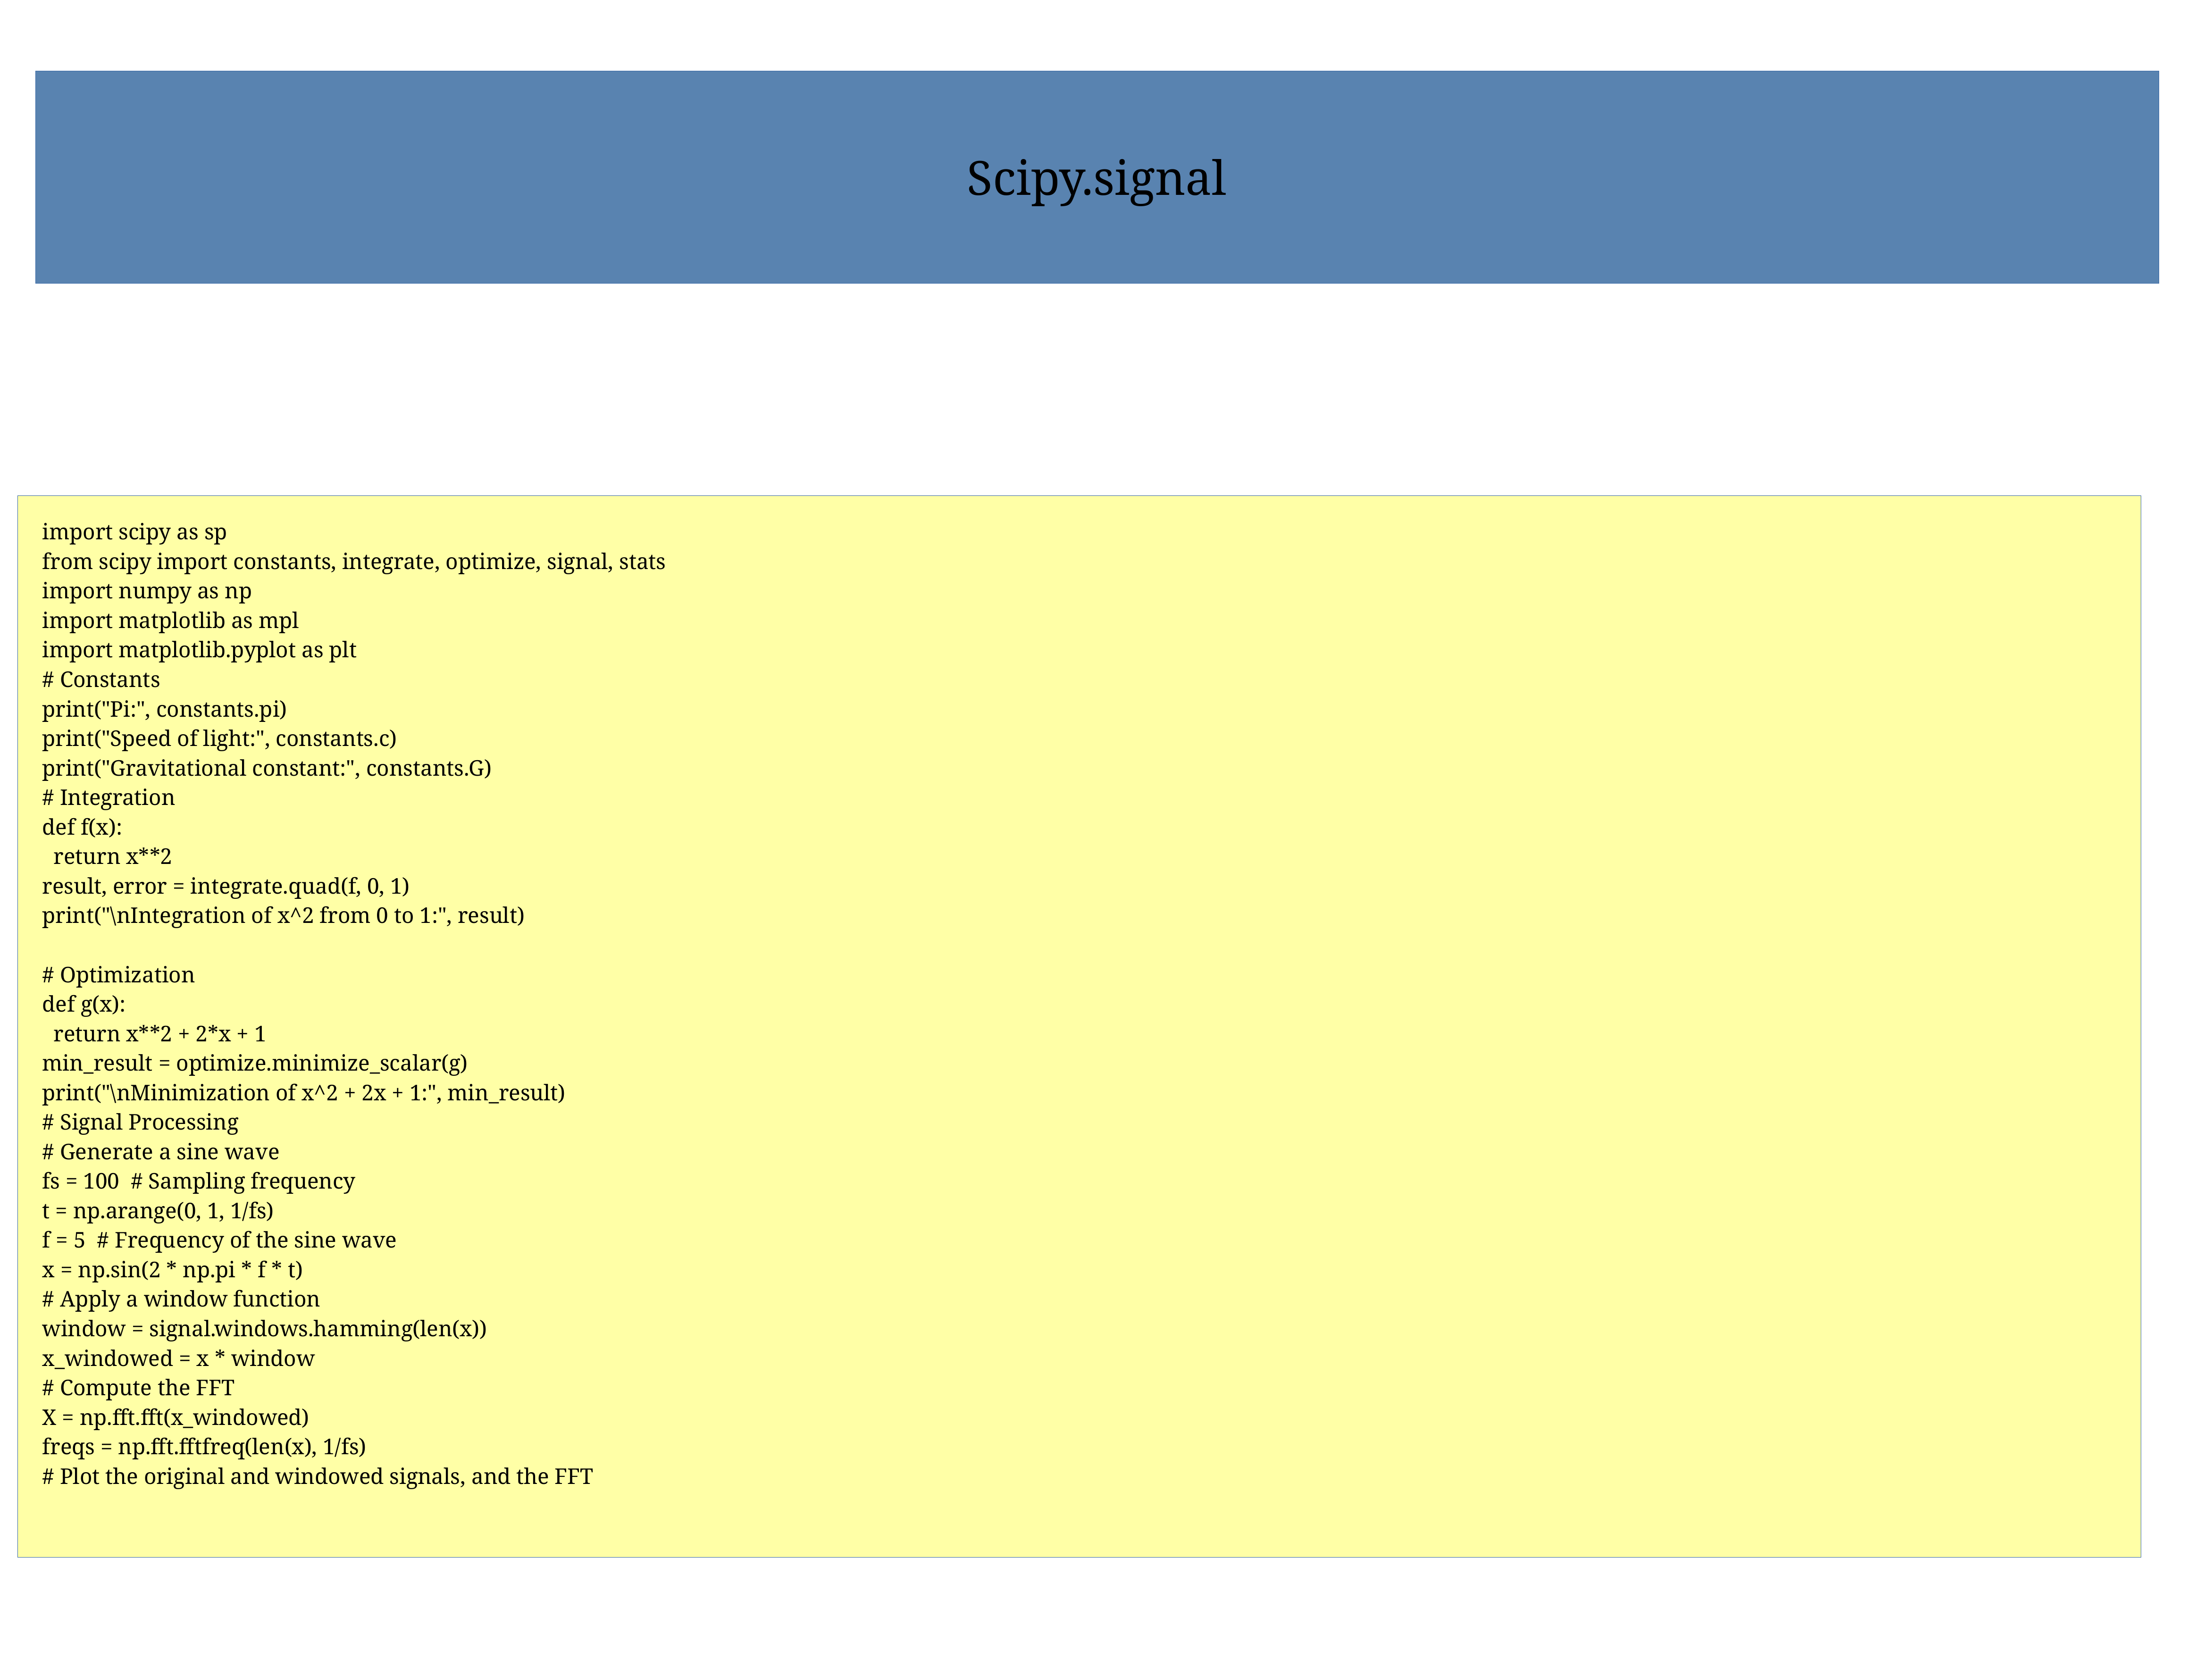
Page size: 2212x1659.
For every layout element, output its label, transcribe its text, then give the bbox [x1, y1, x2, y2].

text_box Scipy.signal [35, 71, 2159, 284]
text_box [17, 495, 2141, 1558]
text_box import scipy as sp from scipy import constants, integrate, optimize, signal, stats import numpy as np import matplotlib as mpl import matplotlib.pyplot as plt # Constants print("Pi:", constants.pi) print("Speed of light:", constants.c) print("Gravitational constant:", constants.G) # Integration def f(x): return x**2 result, error = integrate.quad(f, 0, 1) print("\nIntegration of x^2 from 0 to 1:", result) # Optimization def g(x): return x**2 + 2*x + 1 min_result = optimize.minimize_scalar(g) print("\nMinimization of x^2 + 2x + 1:", min_result) # Signal Processing # Generate a sine wave fs = 100 # Sampling frequency t = np.arange(0, 1, 1/fs) f = 5 # Frequency of the sine wave x = np.sin(2 * np.pi * f * t) # Apply a window function window = signal.windows.hamming(len(x)) x_windowed = x * window # Compute the FFT X = np.fft.fft(x_windowed) freqs = np.fft.fftfreq(len(x), 1/fs) # Plot the original and windowed signals, and the FFT [35, 513, 2070, 1553]
